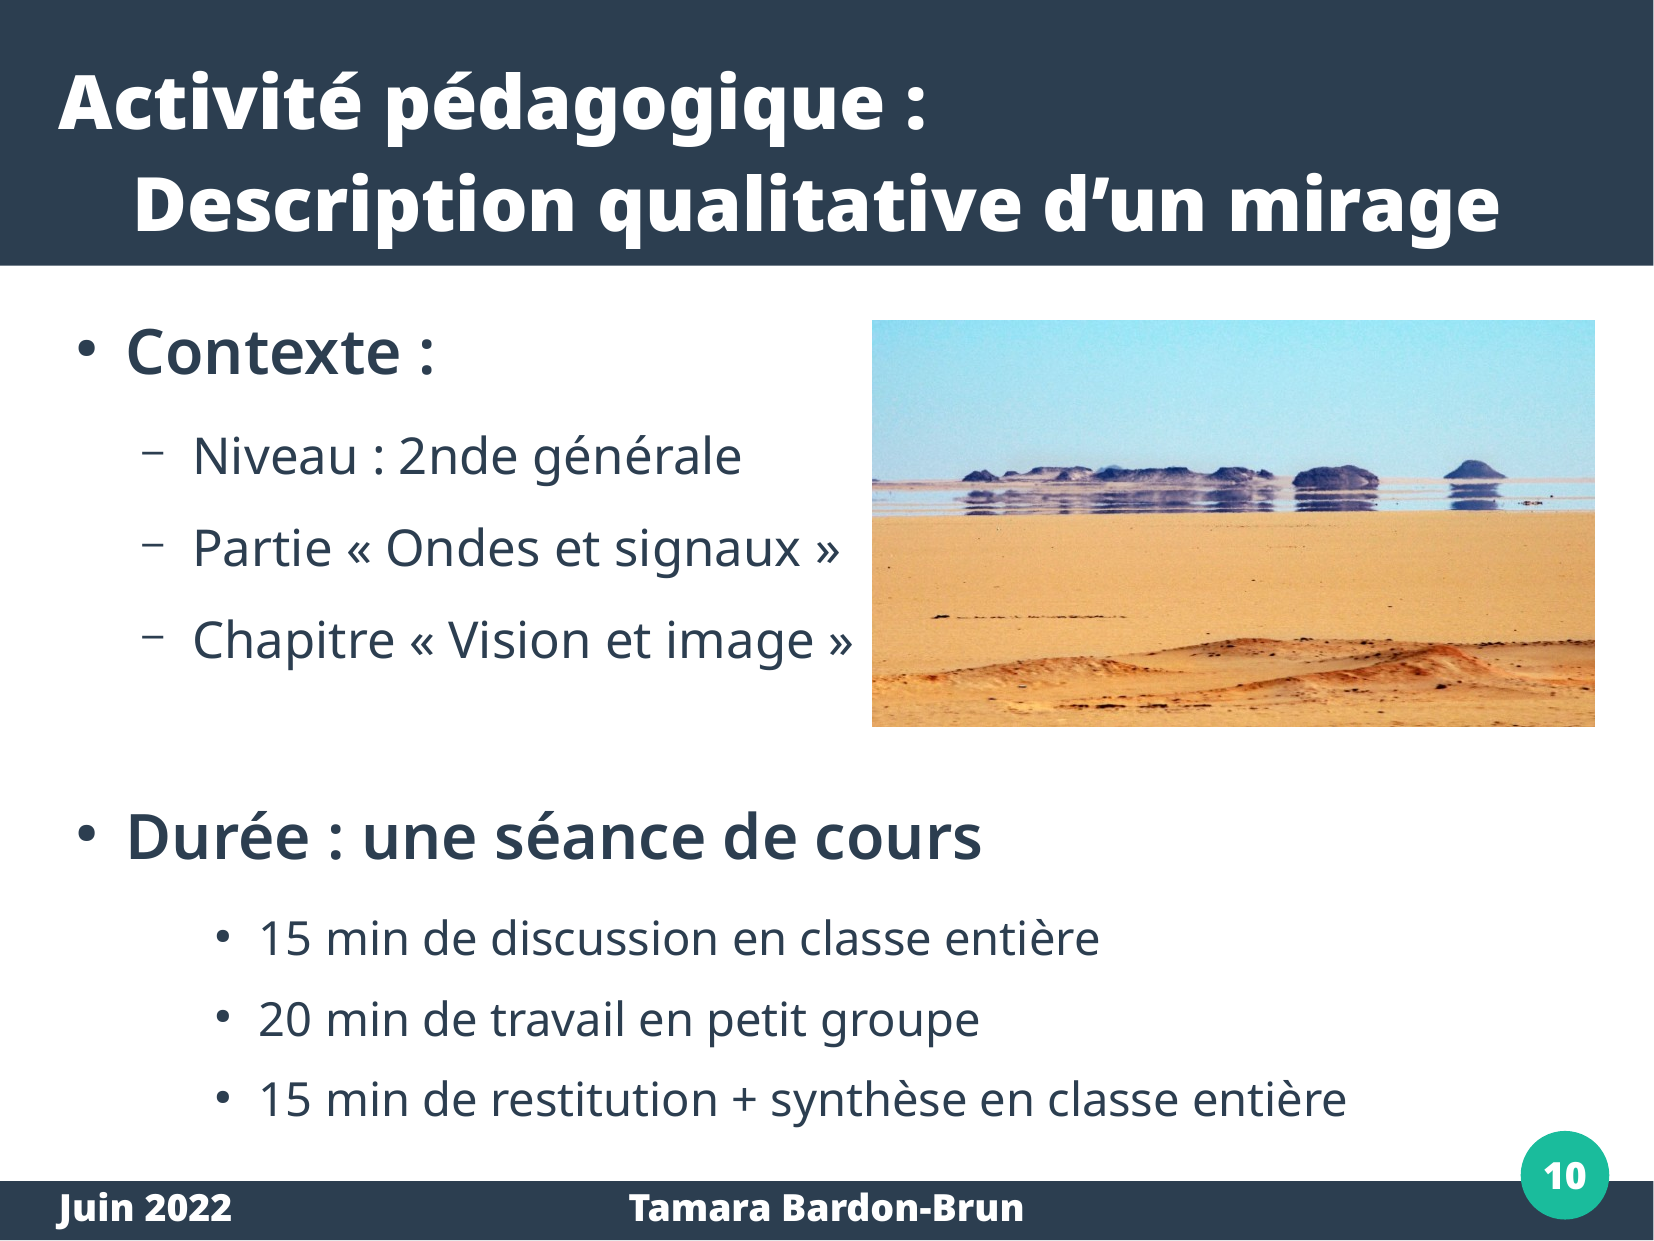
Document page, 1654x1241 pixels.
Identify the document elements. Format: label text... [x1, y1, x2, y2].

picture [872, 320, 1595, 727]
list Contexte : Niveau : 2nde générale Partie « Ondes et signaux » Chapitre « Vision et image » Durée : une séance de cours 15 min de discussion en classe entière 20 min de travail en petit groupe 15 min de restitution + synthèse en classe entière [59, 307, 1595, 1134]
title Activité pédagogique : Description qualitative d’un mirage [59, 49, 1595, 207]
